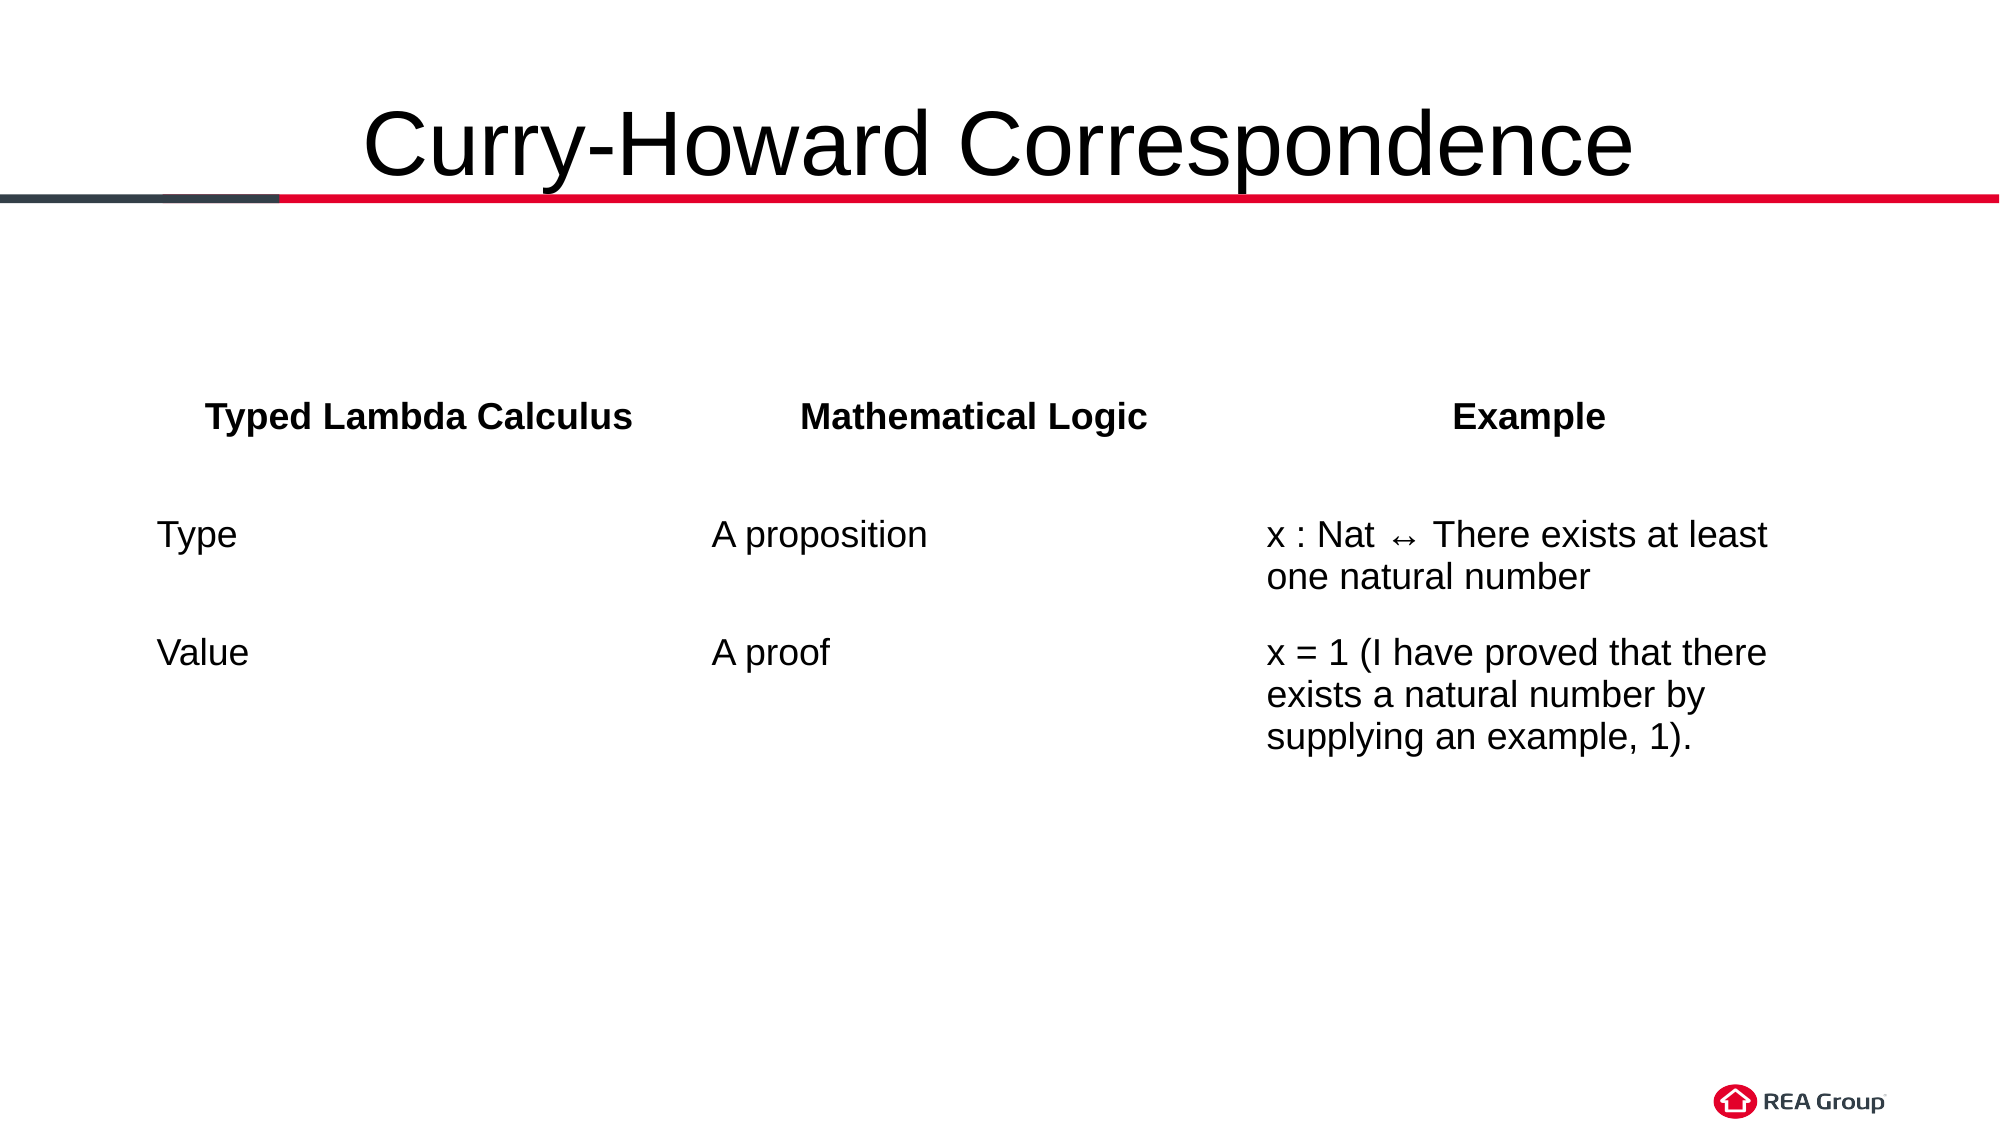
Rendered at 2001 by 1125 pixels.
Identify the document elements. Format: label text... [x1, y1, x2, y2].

table_cell Value [142, 624, 697, 765]
table_header Example [1252, 388, 1807, 506]
text_box Curry-Howard Correspondence [99, 44, 1900, 233]
table_cell A proposition [697, 506, 1252, 624]
table_cell Type [142, 506, 697, 624]
table_cell A proof [697, 624, 1252, 765]
table_cell x = 1 (I have proved that there exists a natural number by supplying an example, 1). [1252, 624, 1807, 765]
picture [1698, 1021, 1901, 1125]
table_header Typed Lambda Calculus [142, 388, 697, 506]
table_cell x : Nat ↔ There exists at least one natural number [1252, 506, 1807, 624]
table_header Mathematical Logic [697, 388, 1252, 506]
